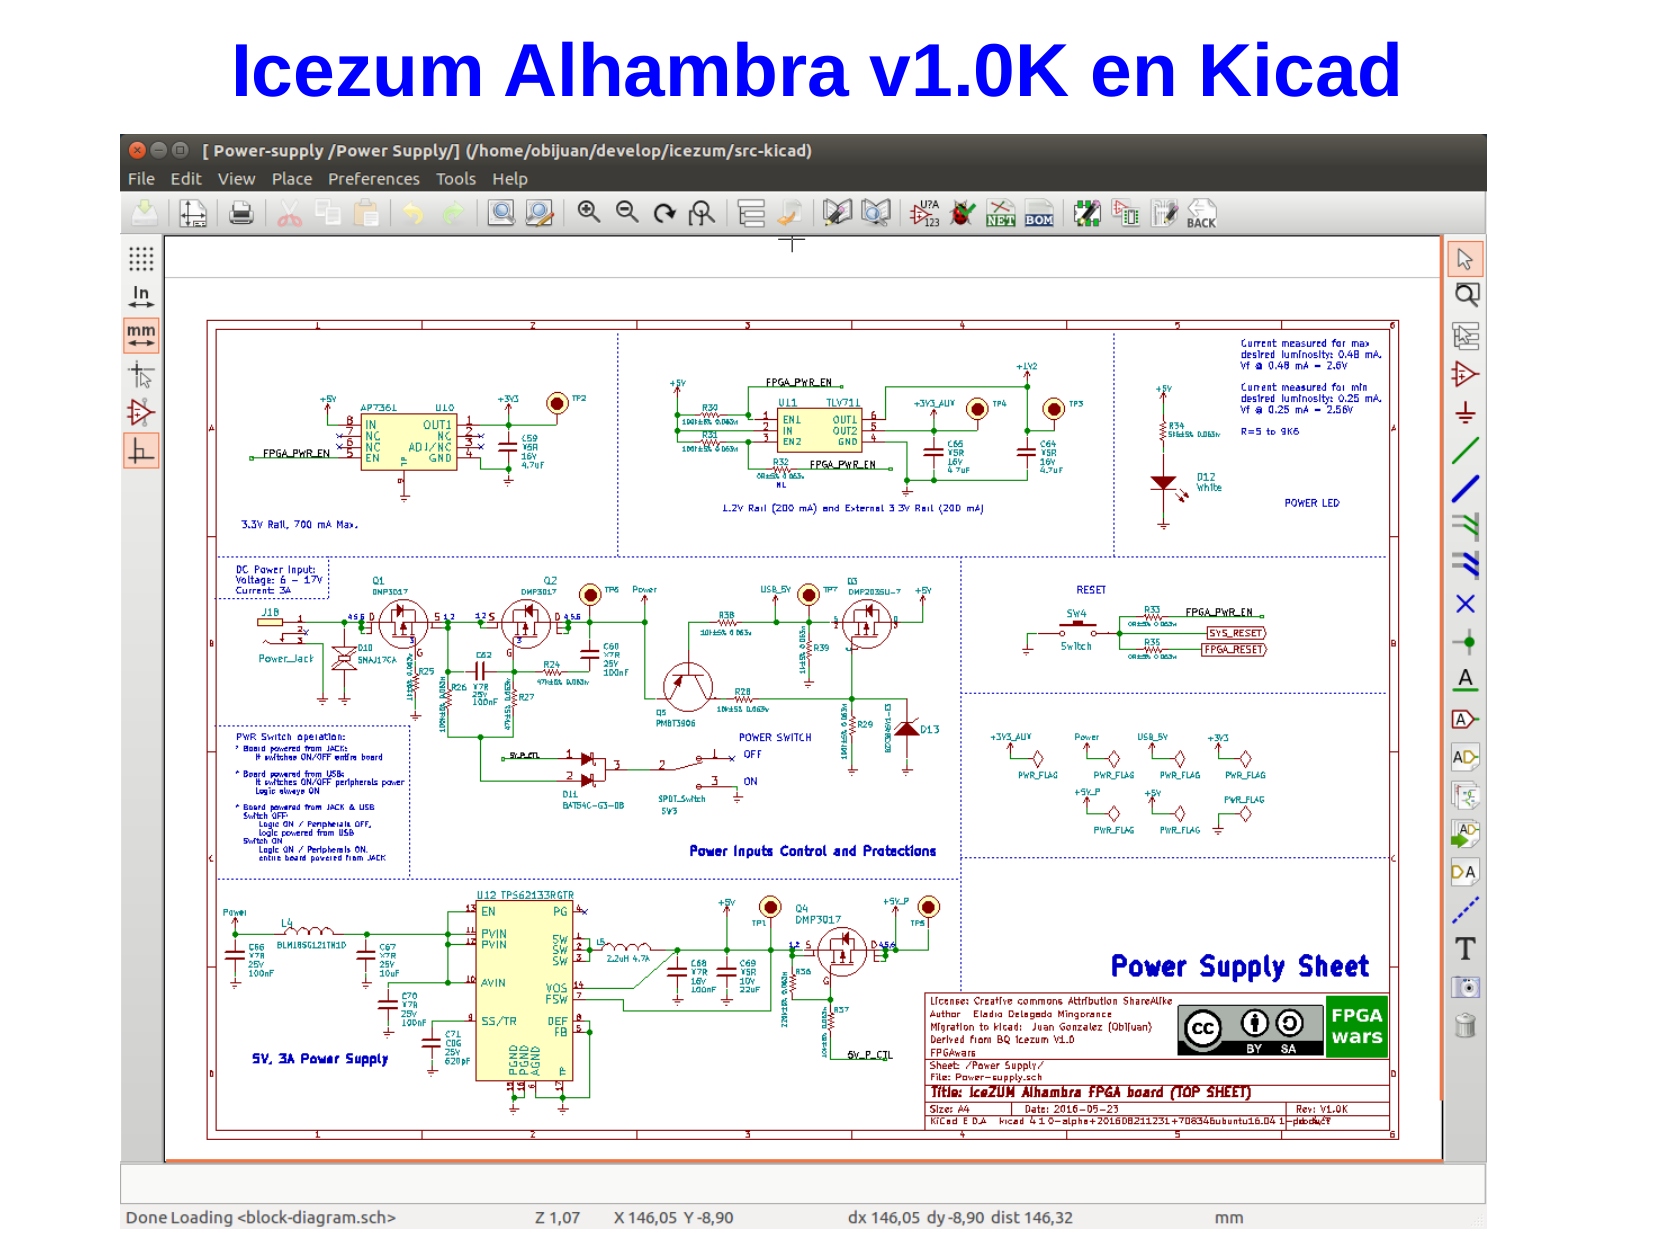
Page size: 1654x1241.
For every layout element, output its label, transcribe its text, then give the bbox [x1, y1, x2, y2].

text_box Icezum Alhambra v1.0K en Kicad [90, 21, 1546, 121]
picture [120, 134, 1487, 1229]
